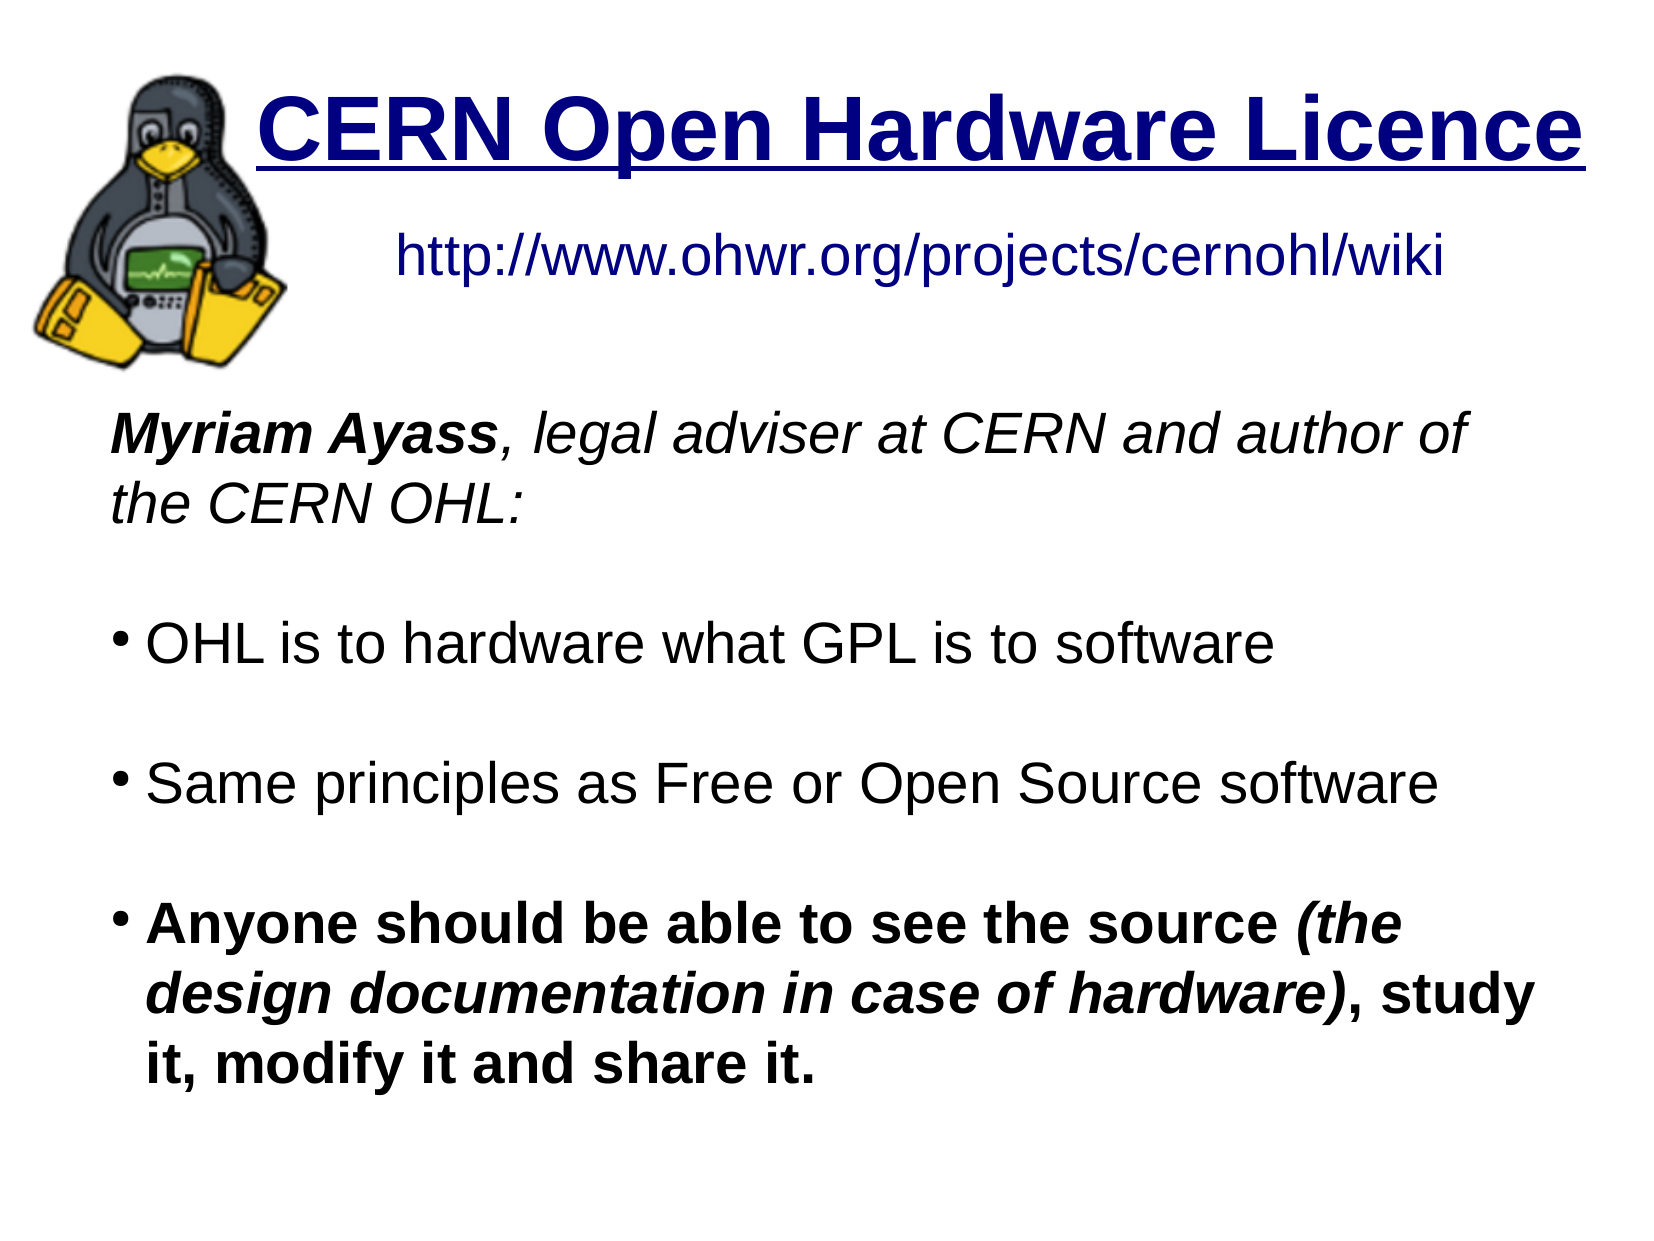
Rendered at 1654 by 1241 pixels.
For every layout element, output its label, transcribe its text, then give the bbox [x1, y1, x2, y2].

text_box Myriam Ayass, legal adviser at CERN and author of the CERN OHL: OHL is to hardware what GPL is to software Same principles as Free or Open Source software Anyone should be able to see the source (the design documentation in case of hardware), study it, modify it and share it. [75, 395, 1538, 1137]
title CERN Open Hardware Licence http://www.ohwr.org/projects/cernohl/wiki [177, 77, 1654, 288]
picture [30, 54, 301, 384]
